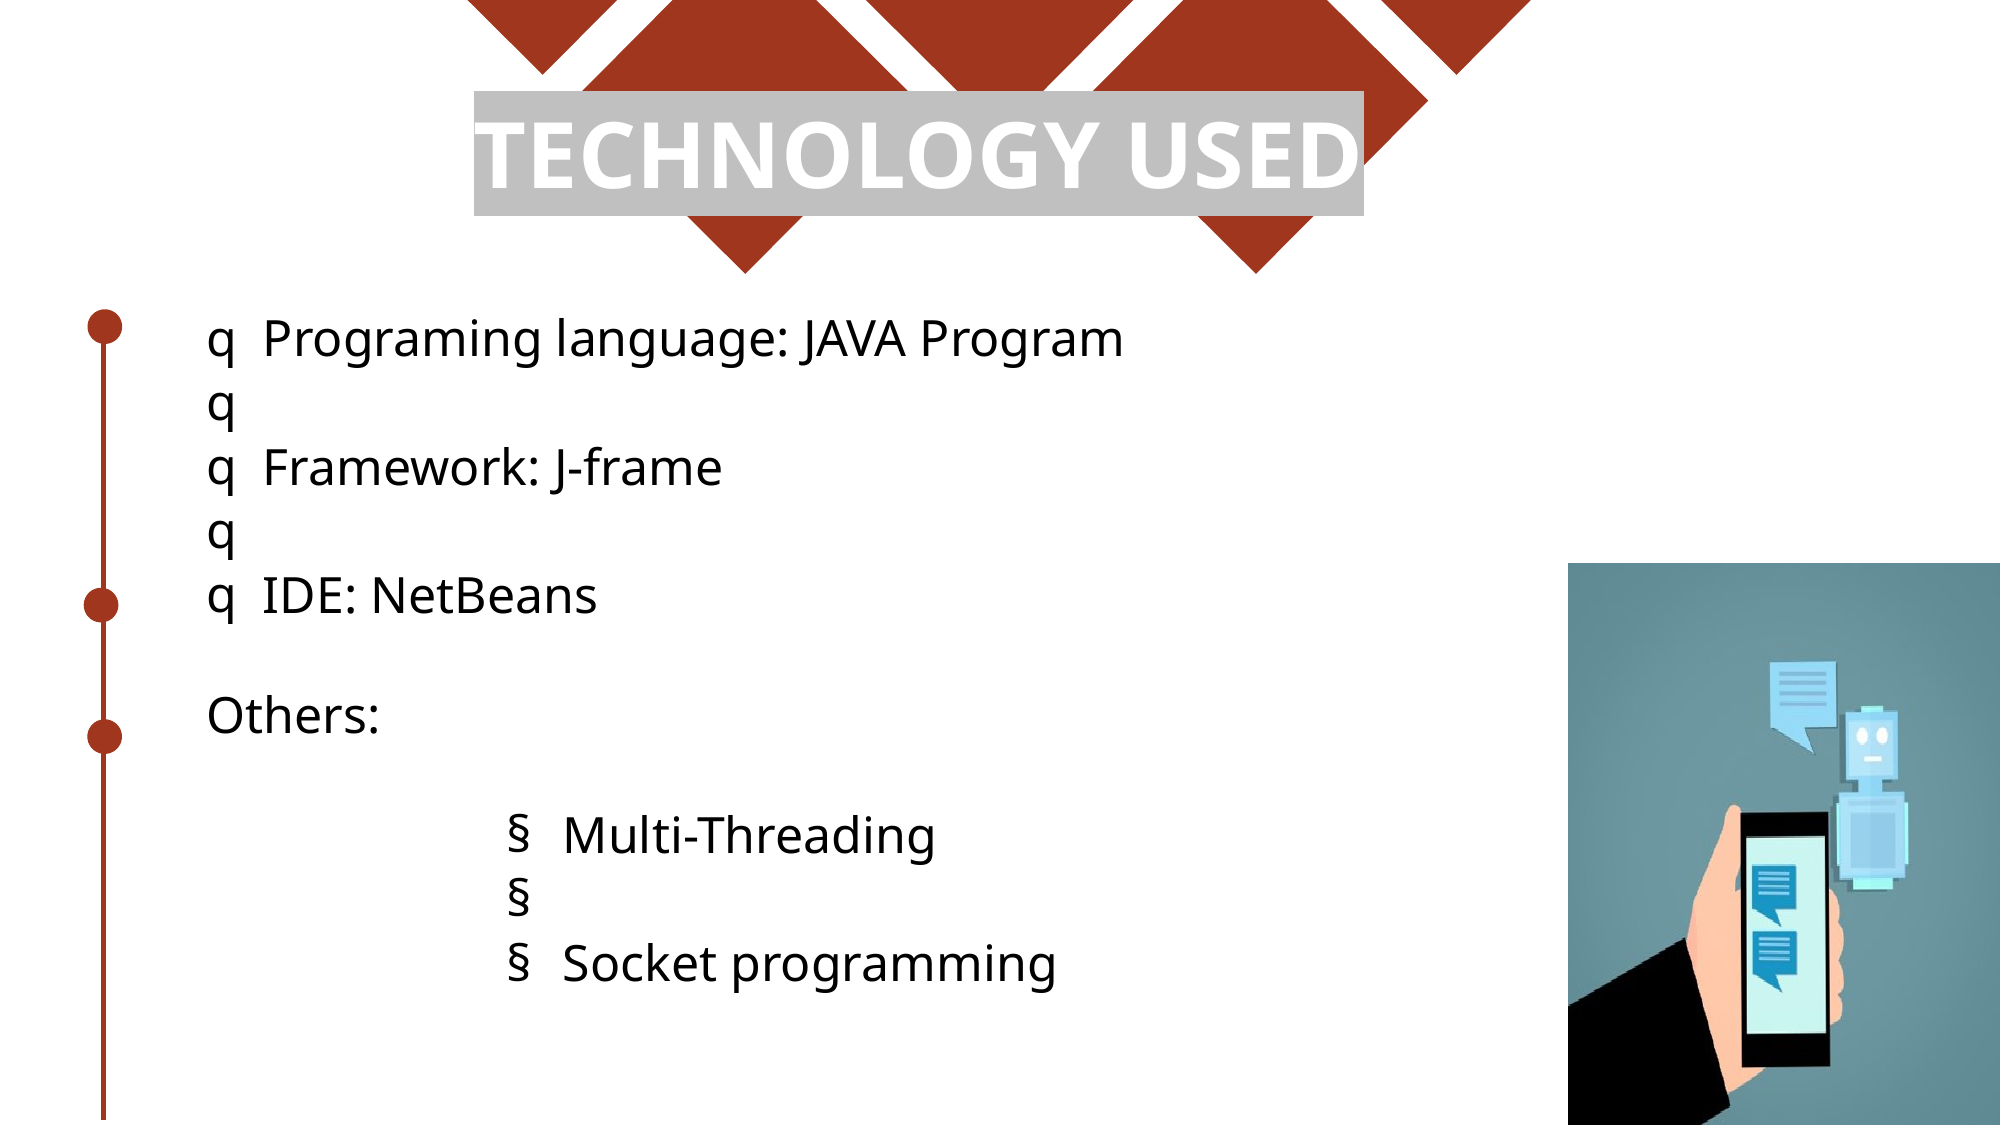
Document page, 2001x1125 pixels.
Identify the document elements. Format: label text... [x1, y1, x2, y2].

picture [1568, 563, 2000, 1125]
title TECHNOLOGY USED [89, 59, 1749, 259]
text_box Programing language: JAVA Program Framework: J-frame IDE: NetBeans Others: Multi-Threading Socket programming [191, 299, 1226, 1072]
text_box [87, 719, 122, 754]
text_box [83, 587, 119, 623]
